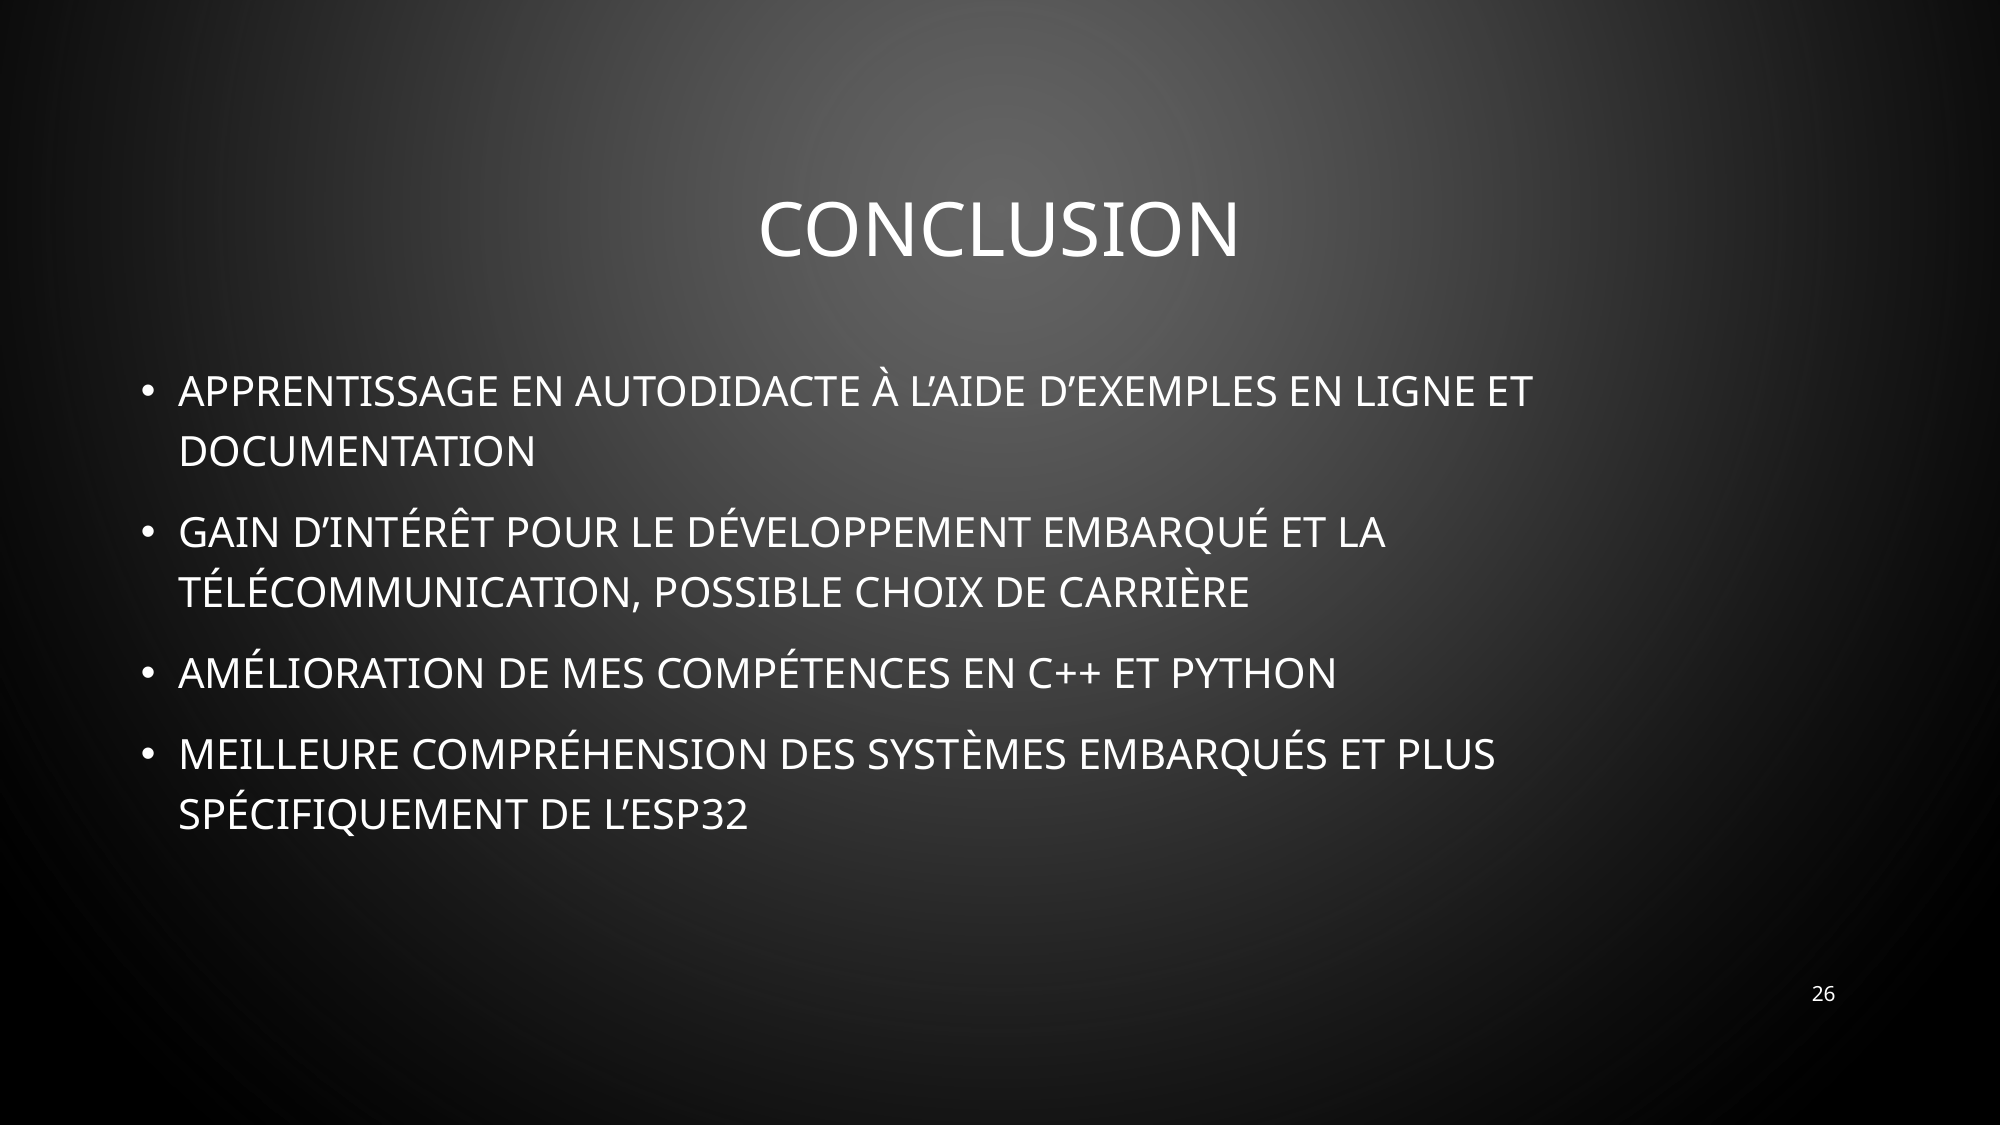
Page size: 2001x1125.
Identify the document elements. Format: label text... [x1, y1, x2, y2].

title conclusion [149, 101, 1850, 364]
picture [0, 0, 2000, 1125]
list apprentissage en autodidacte à l’aide d’exemples en ligne et documentation Gain d’intérêt pour le développement embarqué et la télécommunication, possible choix de carrière Amélioration de mes compétences en C++ et Python Meilleure compréhension des systèmes embarqués et plus spécifiquement de l’ESP32 [126, 281, 1827, 912]
